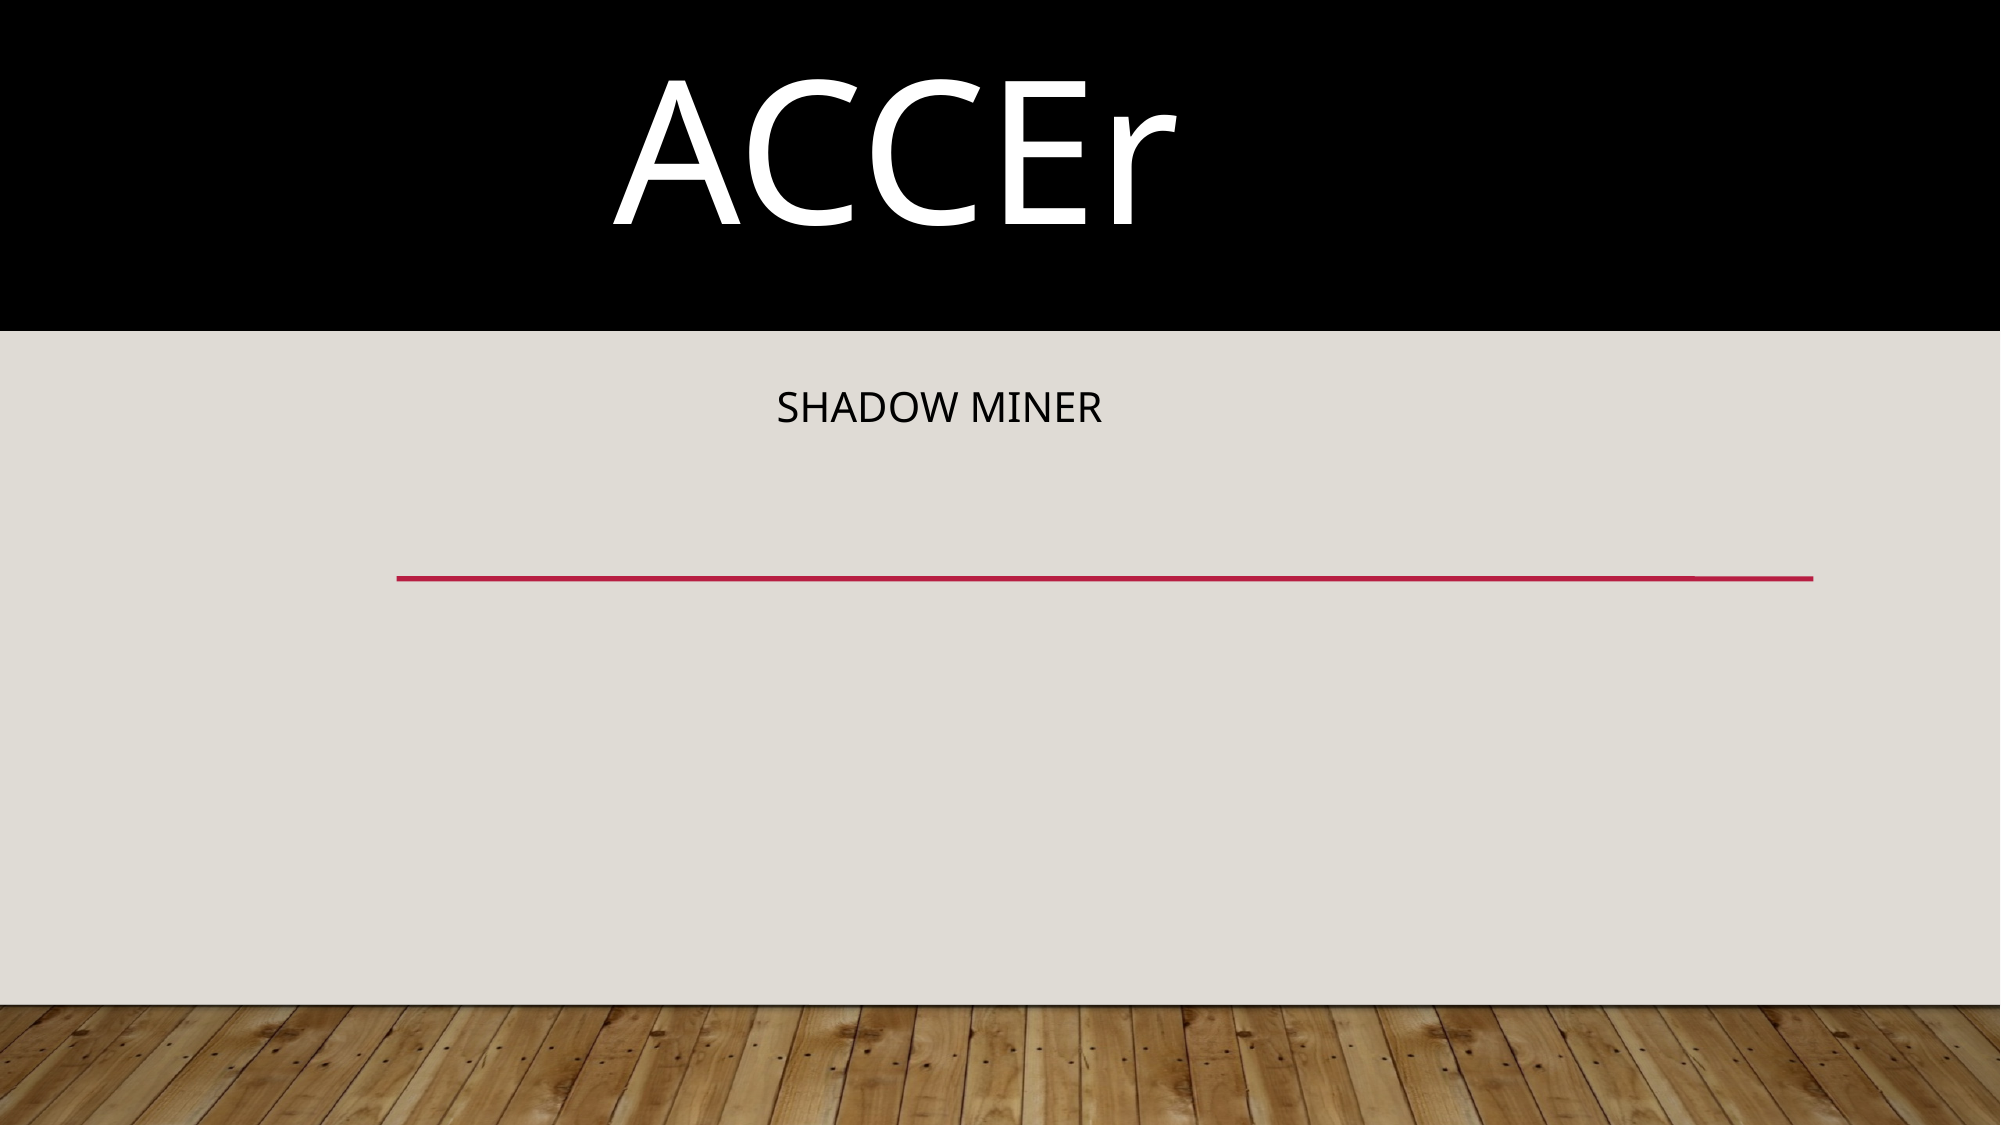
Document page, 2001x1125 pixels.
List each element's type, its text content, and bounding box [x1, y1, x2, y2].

subtitle SHADOW MINER [231, 363, 1648, 525]
title ACCEr [599, 44, 2000, 462]
